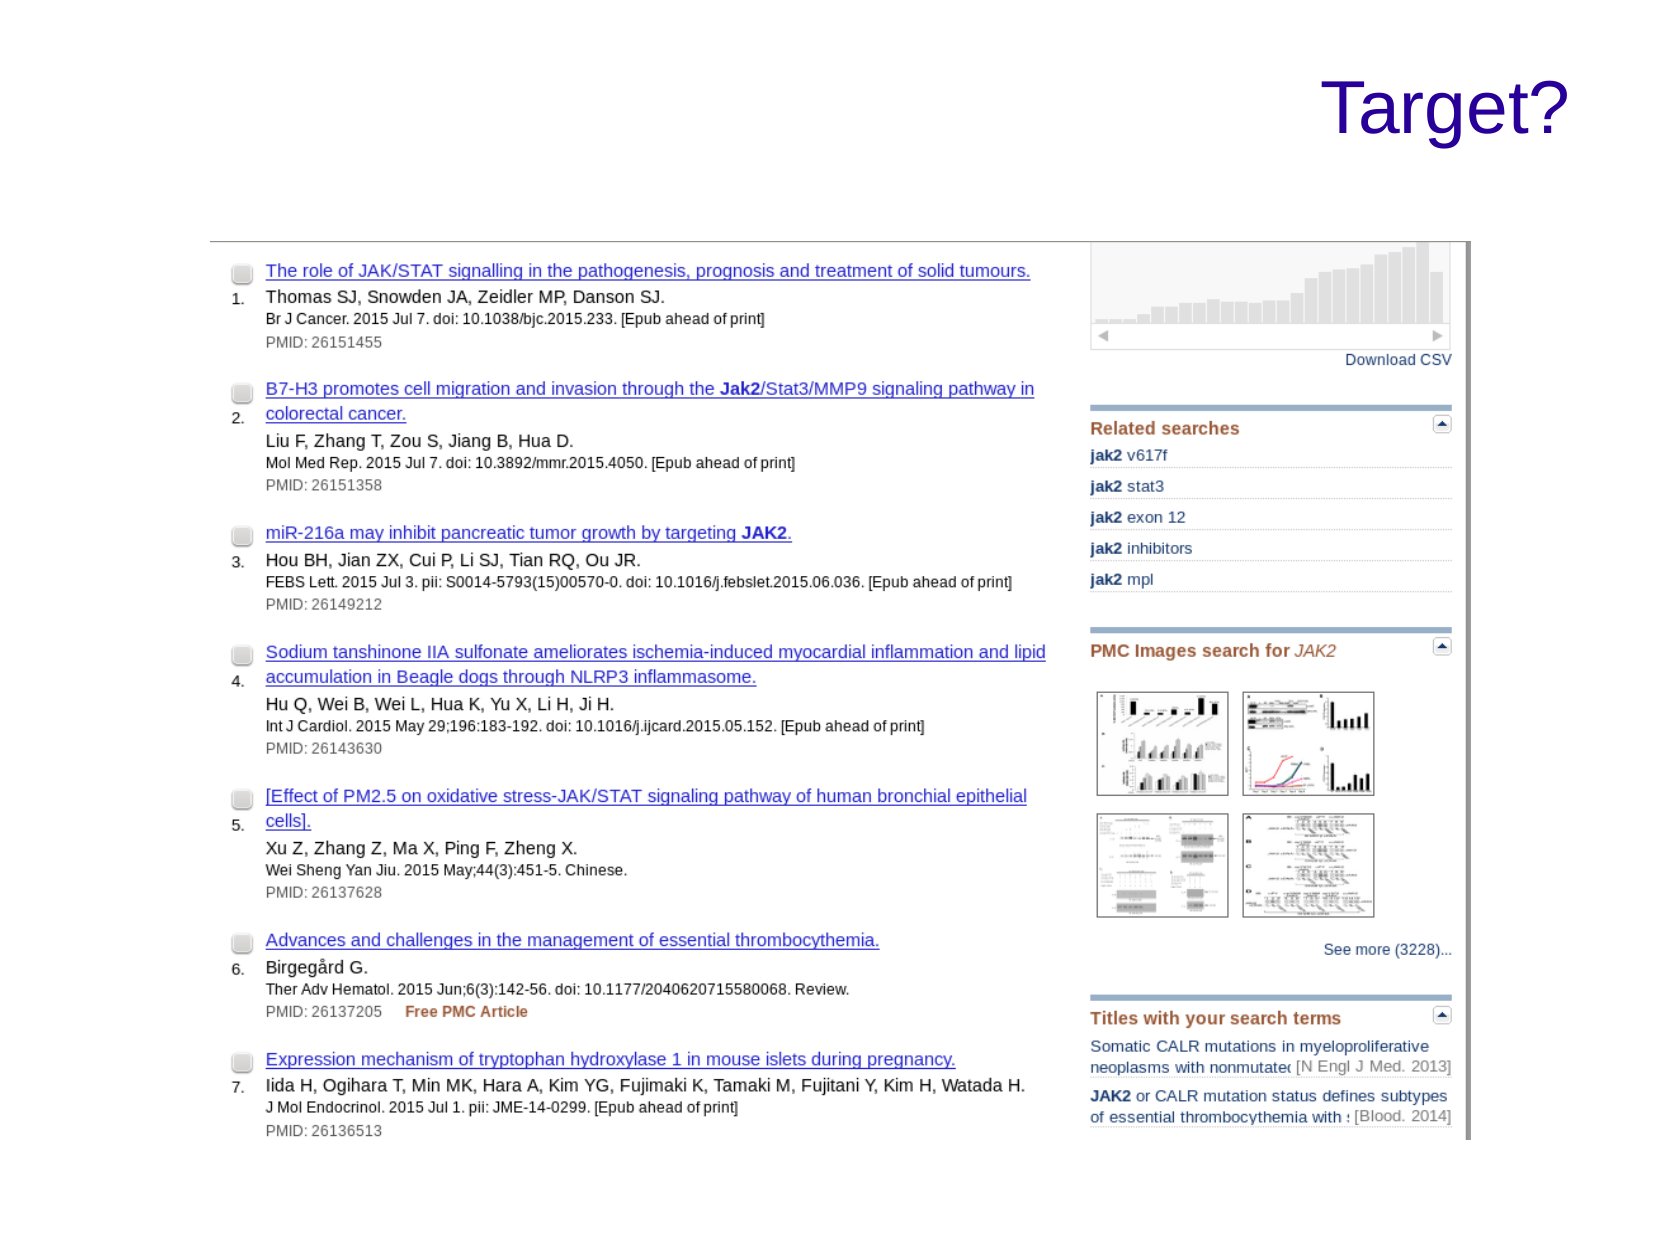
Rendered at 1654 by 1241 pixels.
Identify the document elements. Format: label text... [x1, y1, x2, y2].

title Target? [82, 49, 1571, 166]
picture [210, 241, 1471, 1141]
